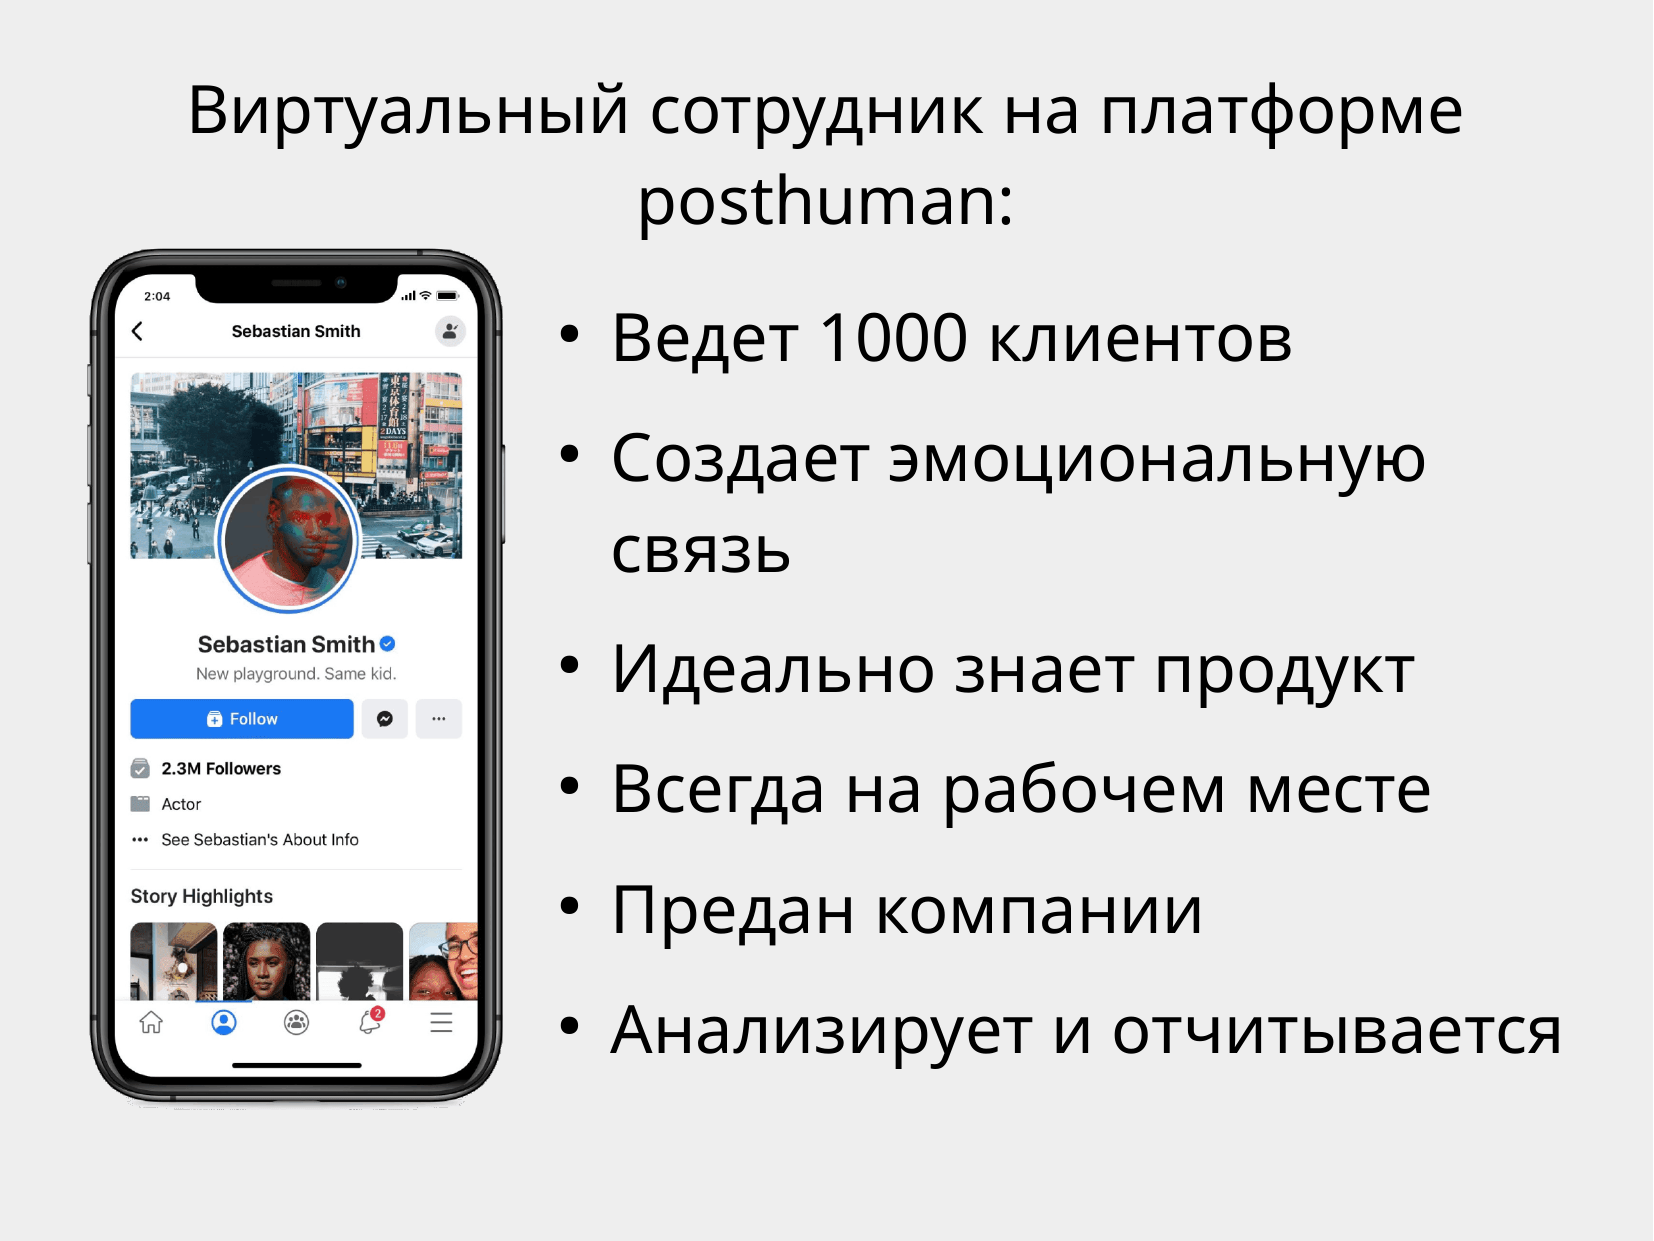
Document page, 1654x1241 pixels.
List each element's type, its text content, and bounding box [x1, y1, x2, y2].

title Виртуальный сотрудник на платформе posthuman: [82, 49, 1571, 257]
list Ведет 1000 клиентов Создает эмоциональную связь Идеально знает продукт Всегда на рабочем месте Предан компании Анализирует и отчитывается [540, 290, 1571, 1109]
picture [82, 235, 511, 1111]
